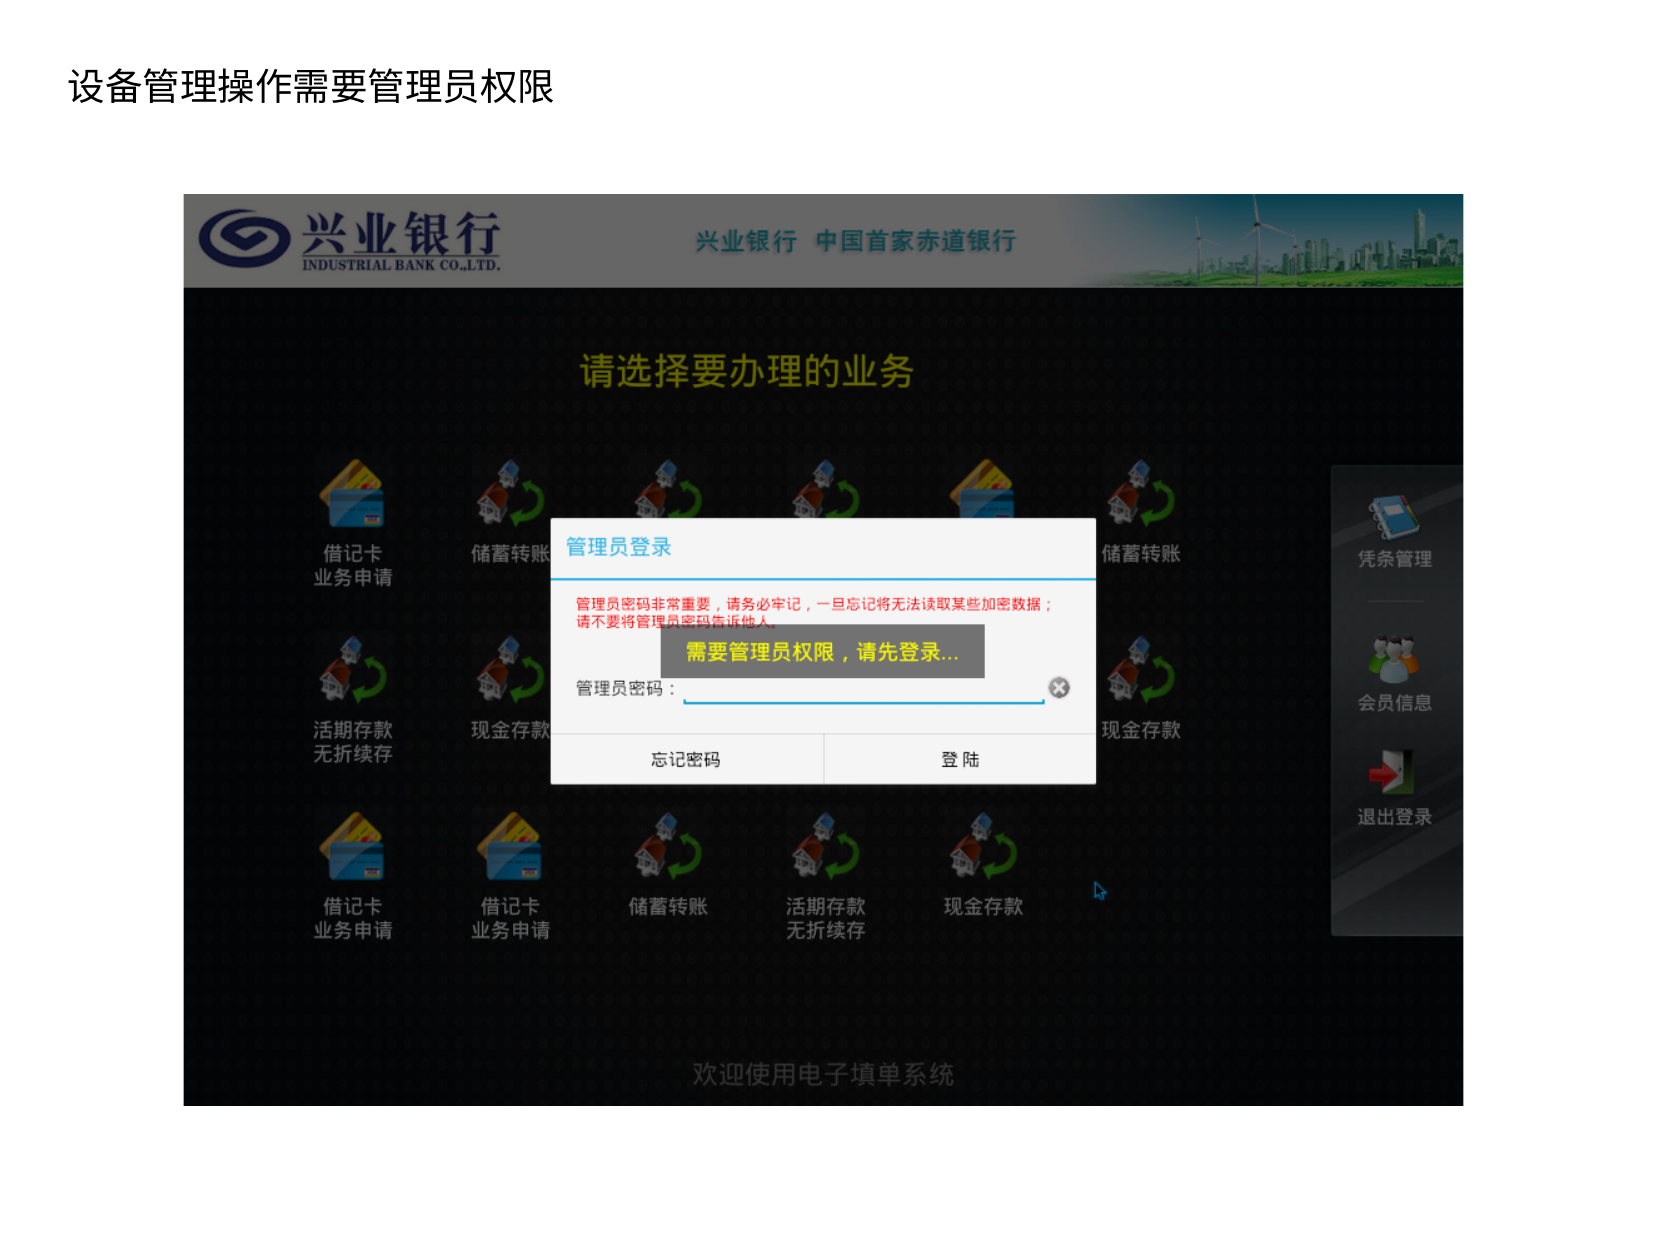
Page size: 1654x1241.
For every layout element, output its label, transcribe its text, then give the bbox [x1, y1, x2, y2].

picture [183, 194, 1464, 1106]
text_box 设备管理操作需要管理员权限 [53, 59, 571, 118]
